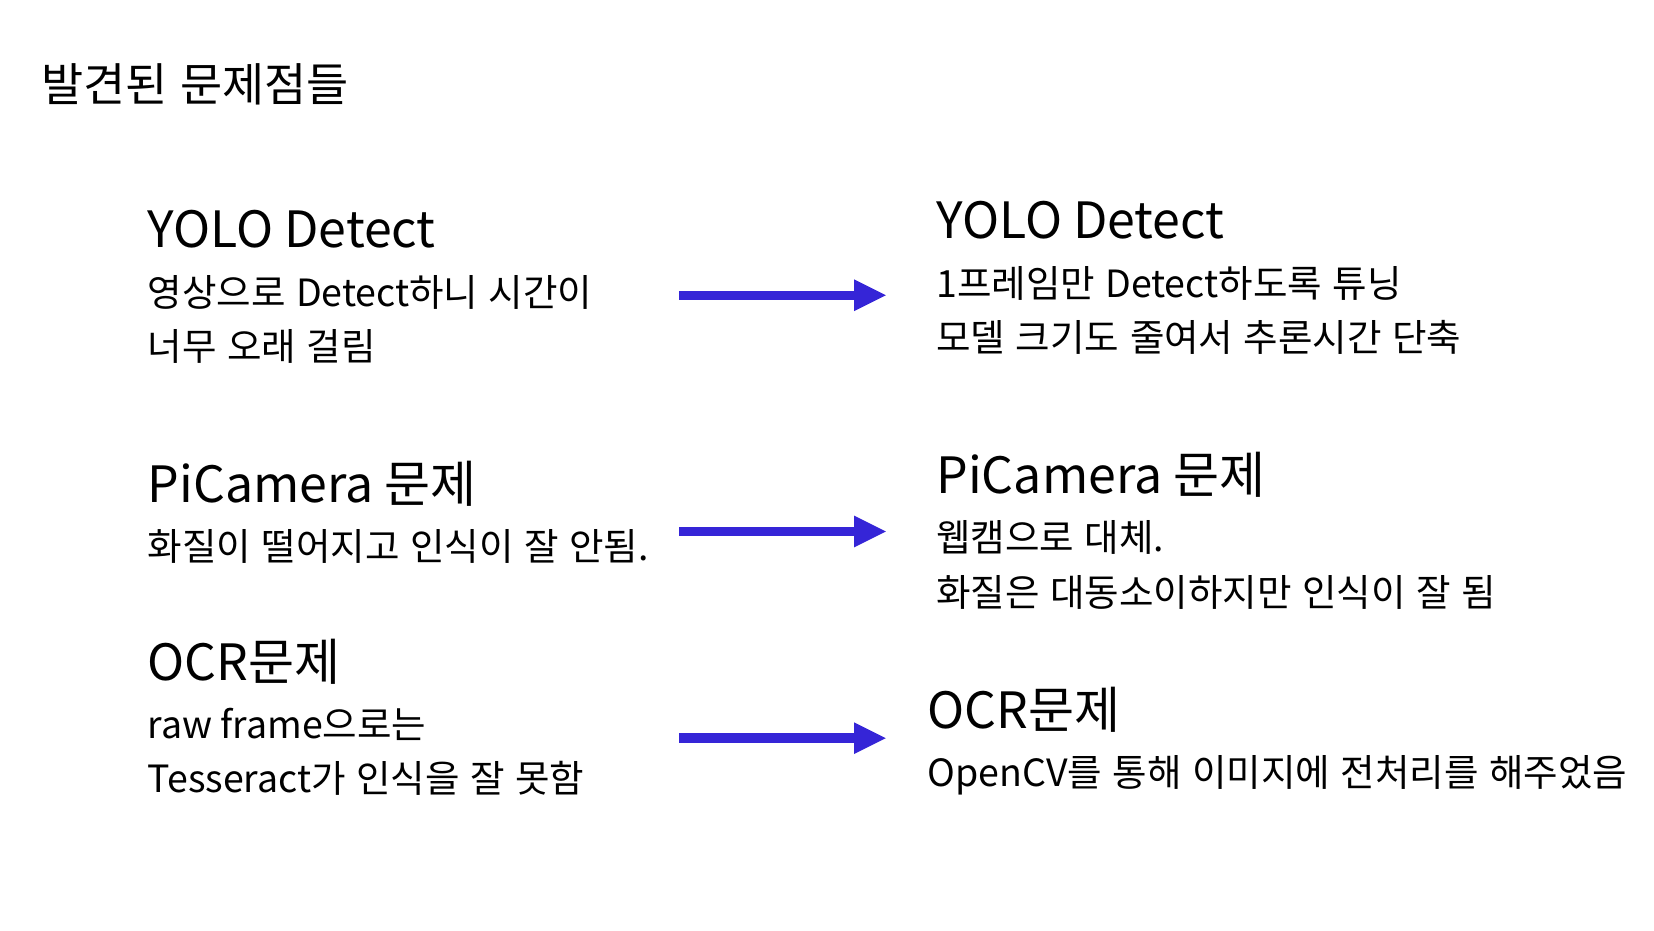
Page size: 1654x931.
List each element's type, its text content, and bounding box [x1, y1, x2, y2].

title PiCamera 문제 화질이 떨어지고 인식이 잘 안됨. [147, 412, 865, 658]
title OCR문제 raw frame으로는 Tesseract가 인식을 잘 못함 [147, 658, 865, 836]
title OCR문제 OpenCV를 통해 이미지에 전처리를 해주었음 [927, 611, 1646, 857]
title 발견된 문제점들 [41, 40, 633, 123]
title YOLO Detect 영상으로 Detect하니 시간이 너무 오래 걸림 [147, 162, 865, 412]
title PiCamera 문제 웹캠으로 대체. 화질은 대동소이하지만 인식이 잘 됨 [936, 403, 1654, 649]
title YOLO Detect 1프레임만 Detect하도록 튜닝 모델 크기도 줄여서 추론시간 단축 [936, 153, 1654, 403]
